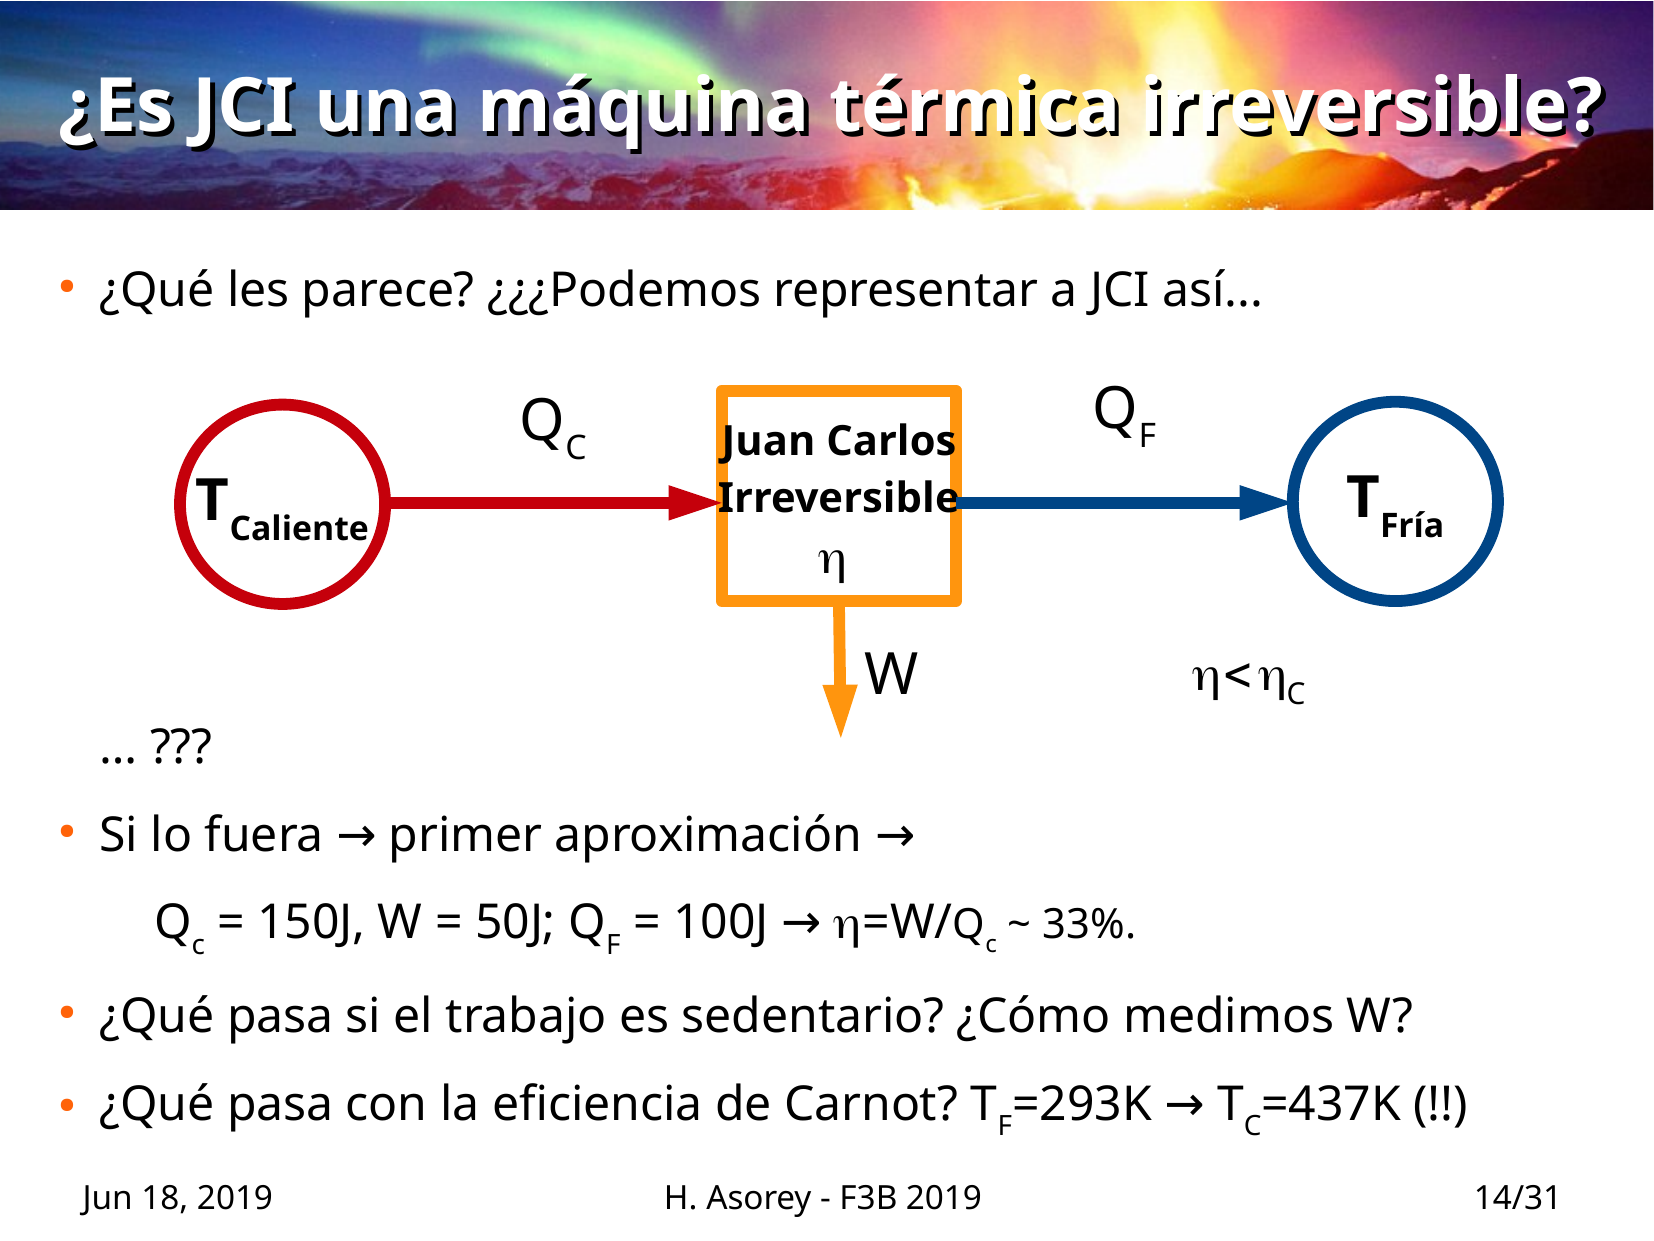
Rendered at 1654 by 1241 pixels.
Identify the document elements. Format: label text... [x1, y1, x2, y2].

chart [1185, 660, 1312, 712]
chart [810, 548, 855, 587]
list ¿Qué les parece? ¿¿¿Podemos representar a JCI así... … ??? Si lo fuera → primer aproximación → Qc = 150J, W = 50J; QF = 100J → h=W/Qc ~ 33%. ¿Qué pasa si el trabajo es sedentario? ¿Cómo medimos W? ¿Qué pasa con la eficiencia de Carnot? TF=293K → TC=437K (!!) [45, 255, 1606, 1156]
text_box Juan Carlos Irreversible [721, 390, 957, 602]
text_box TCaliente [180, 404, 385, 604]
text_box TFría [1292, 401, 1498, 602]
title ¿Es JCI una máquina térmica irreversible? [45, 15, 1606, 191]
picture [0, 1, 1654, 210]
text_box W [806, 624, 1021, 751]
